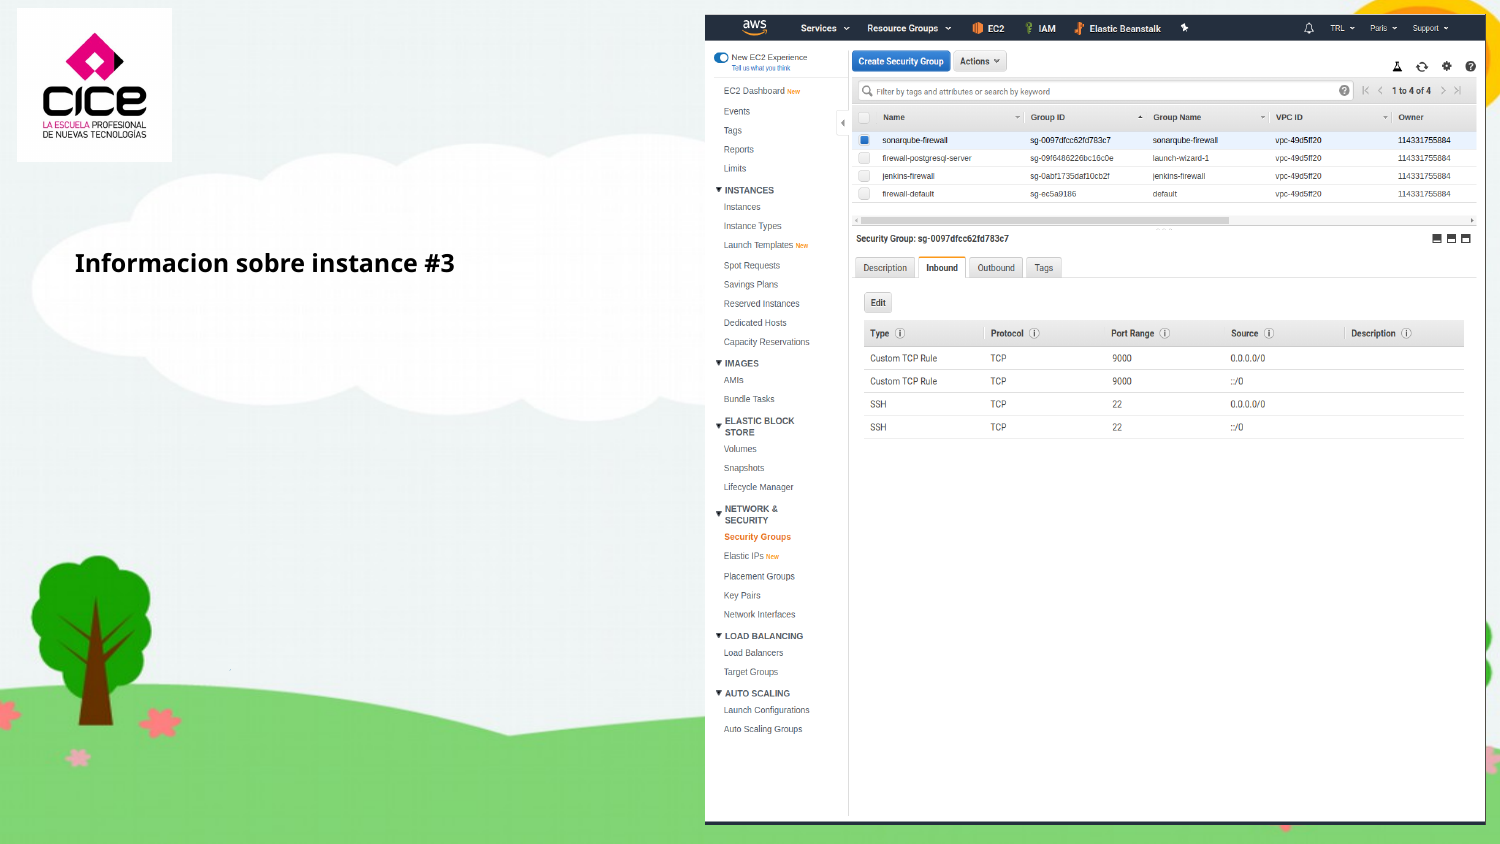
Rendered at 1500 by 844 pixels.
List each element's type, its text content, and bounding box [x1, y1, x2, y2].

picture [0, 0, 1500, 844]
title Informacion sobre instance #3 [75, 240, 519, 286]
